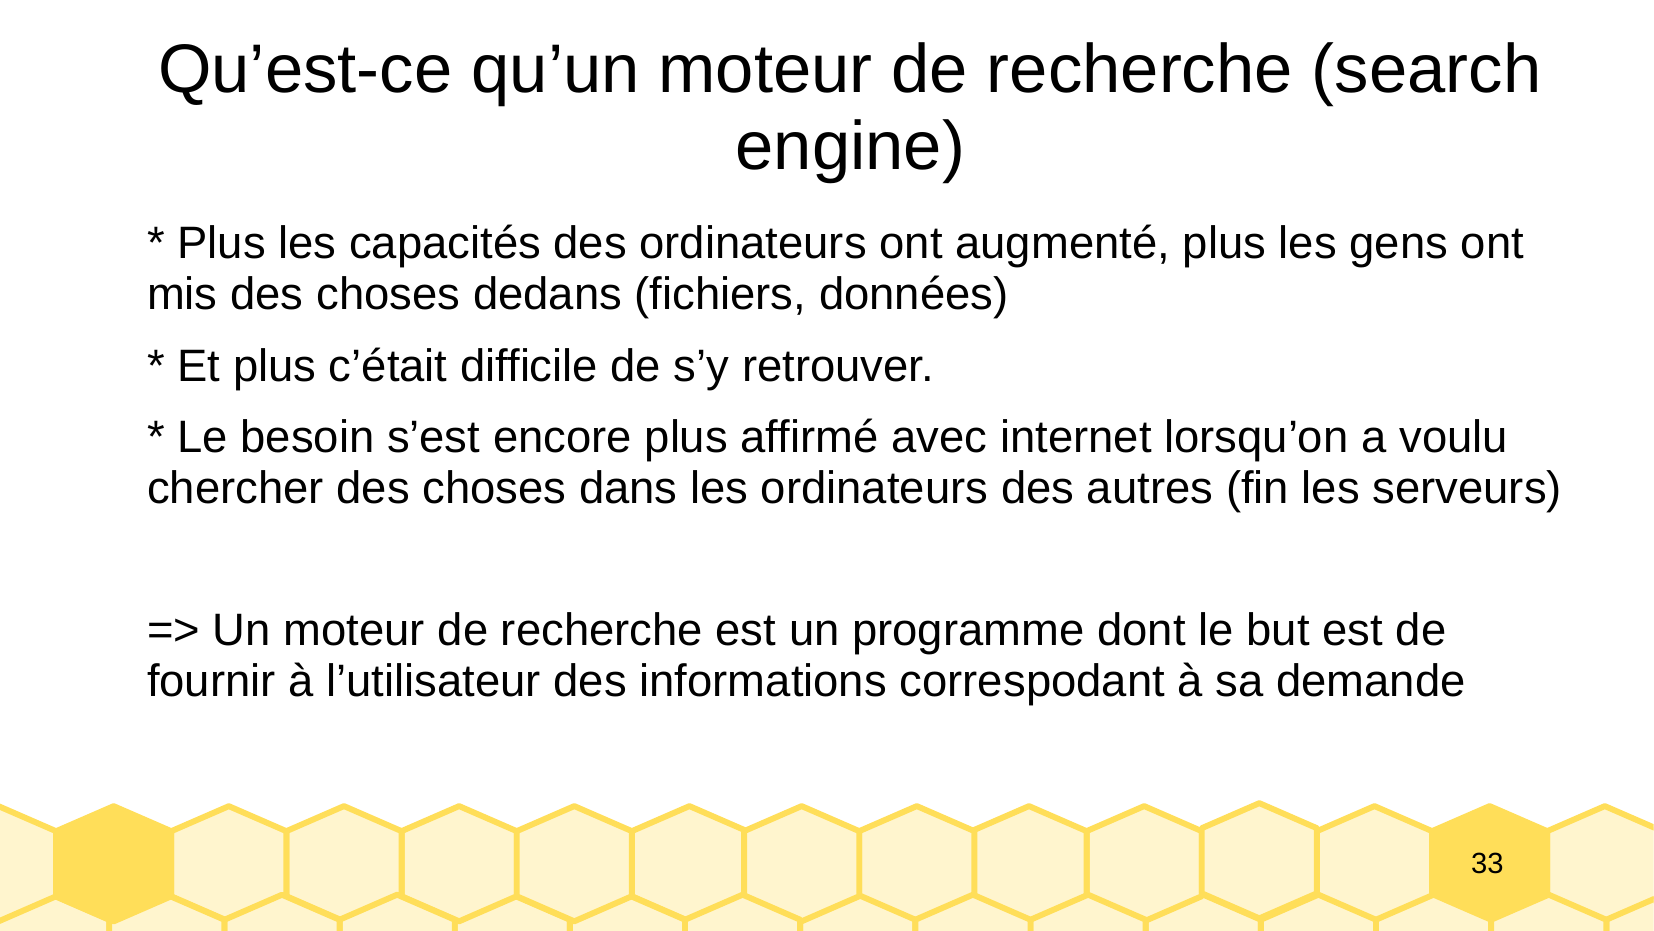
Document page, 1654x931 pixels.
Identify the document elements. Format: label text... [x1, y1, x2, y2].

title Qu’est-ce qu’un moteur de recherche (search engine) [106, 29, 1595, 185]
list * Plus les capacités des ordinateurs ont augmenté, plus les gens ont mis des choses dedans (fichiers, données) * Et plus c’était difficile de s’y retrouver. * Le besoin s’est encore plus affirmé avec internet lorsqu’on a voulu chercher des choses dans les ordinateurs des autres (fin les serveurs) => Un moteur de recherche est un programme dont le but est de fournir à l’utilisateur des informations correspodant à sa demande [82, 217, 1571, 758]
